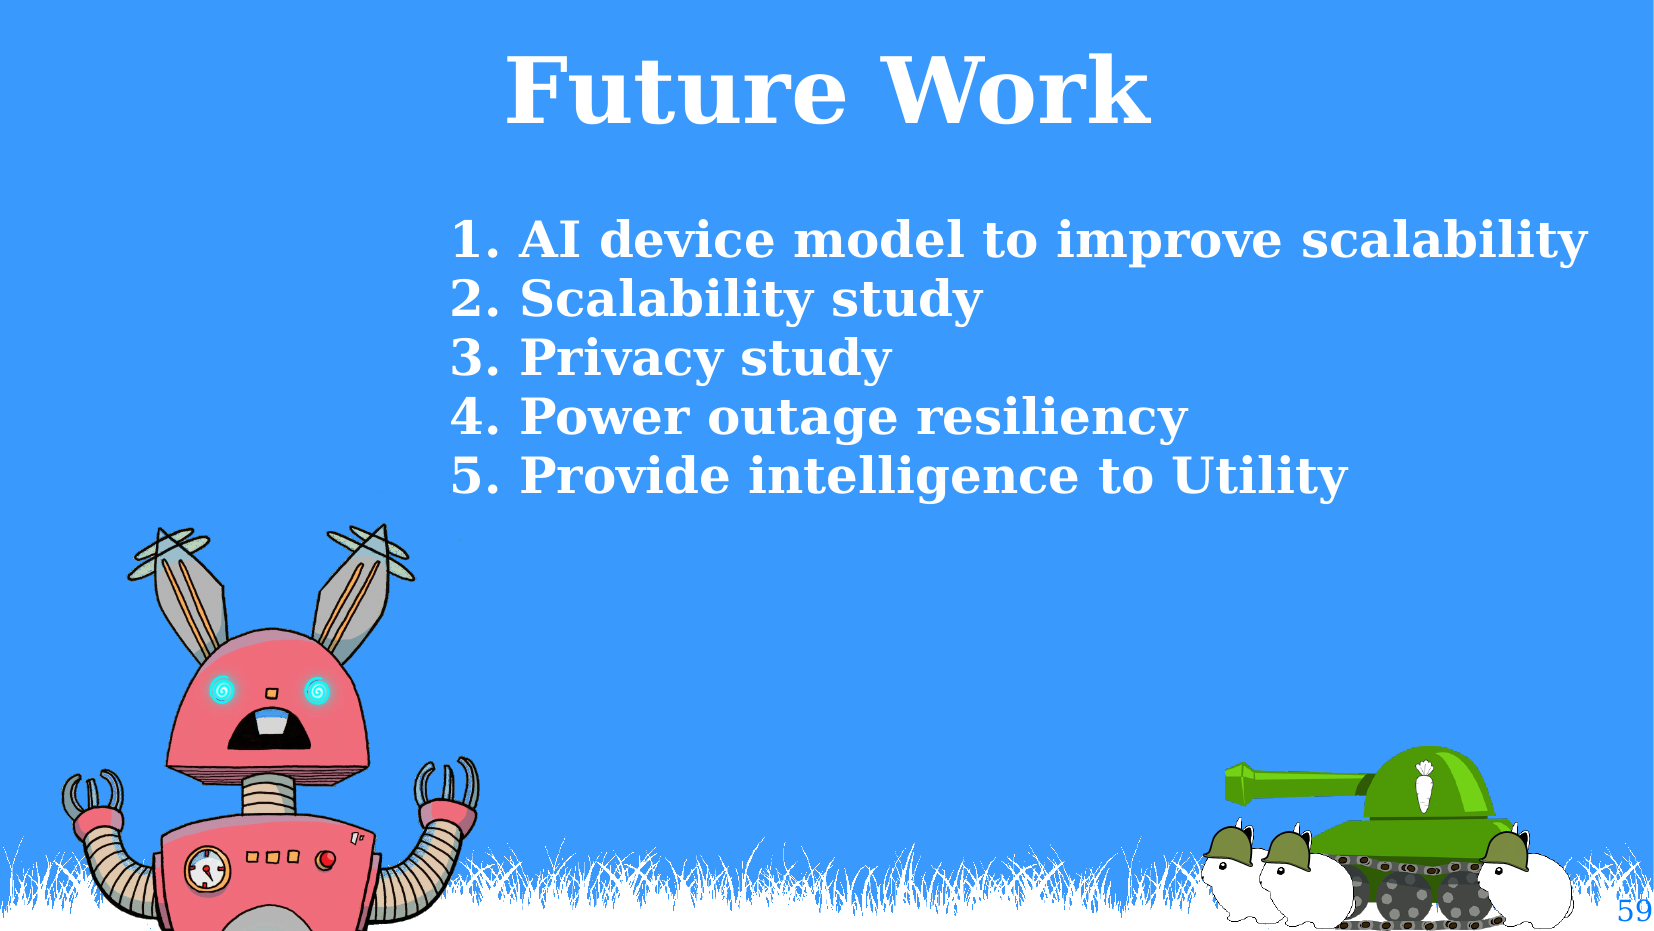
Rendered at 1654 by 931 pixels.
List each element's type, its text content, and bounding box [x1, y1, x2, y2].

picture [0, 0, 1654, 931]
text_box 1. AI device model to improve scalability 2. Scalability study 3. Privacy study 4. Power outage resiliency 5. Provide intelligence to Utility [435, 203, 1636, 674]
title Future Work [82, 12, 1571, 170]
